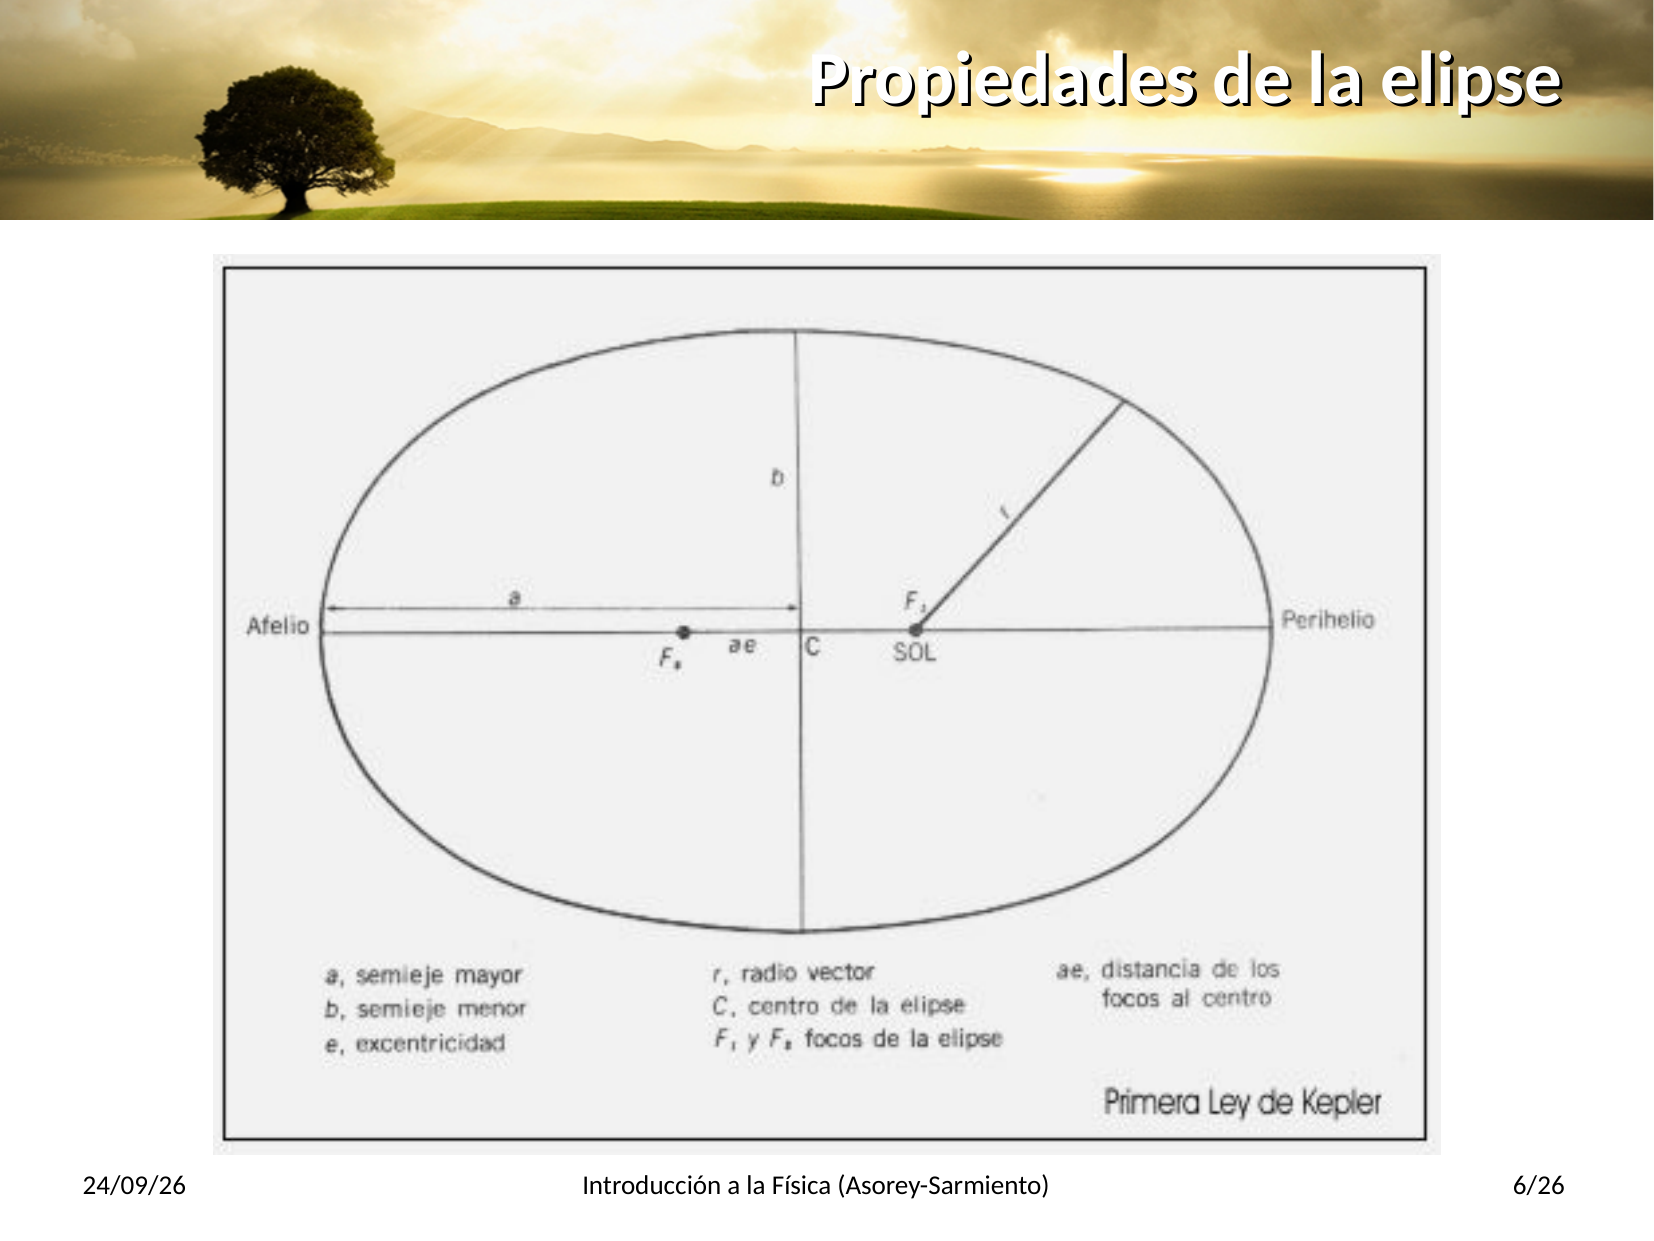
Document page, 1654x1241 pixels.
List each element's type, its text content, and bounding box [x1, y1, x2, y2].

picture [213, 254, 1441, 1156]
title Propiedades de la elipse [75, 19, 1564, 151]
picture [0, 0, 1654, 220]
